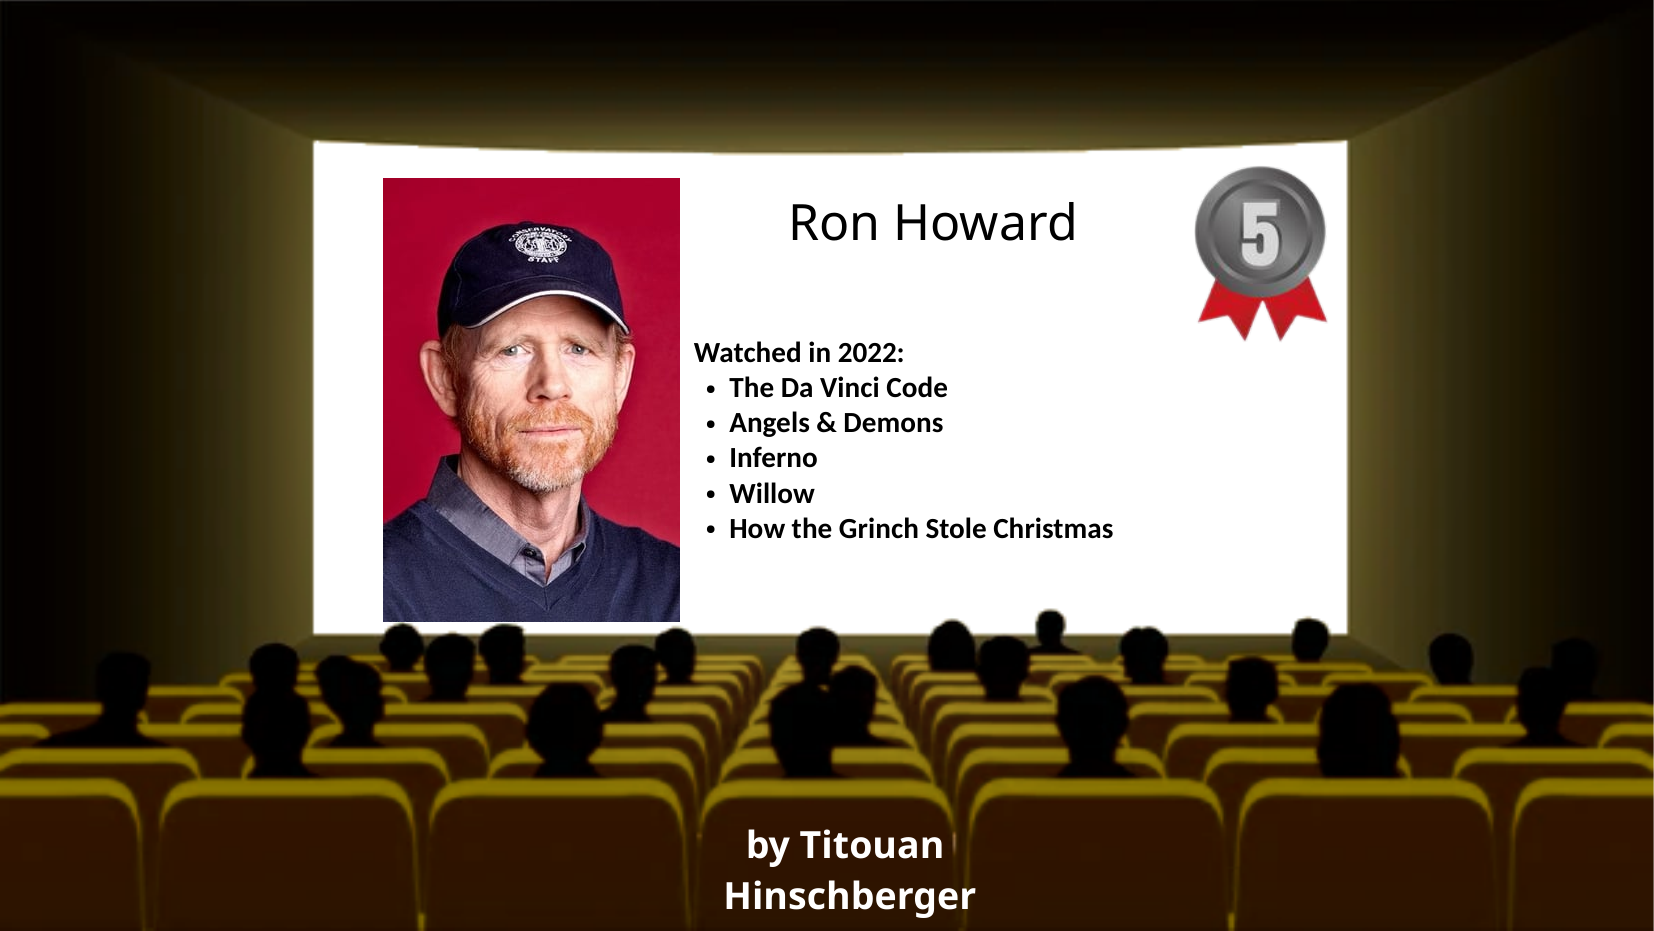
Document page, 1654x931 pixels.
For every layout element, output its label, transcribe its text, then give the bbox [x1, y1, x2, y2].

text_box Ron Howard [680, 179, 1188, 265]
text_box Watched in 2022: The Da Vinci Code Angels & Demons Inferno Willow How the Grinch Stole Christmas [680, 265, 1347, 621]
picture [0, 0, 1654, 931]
